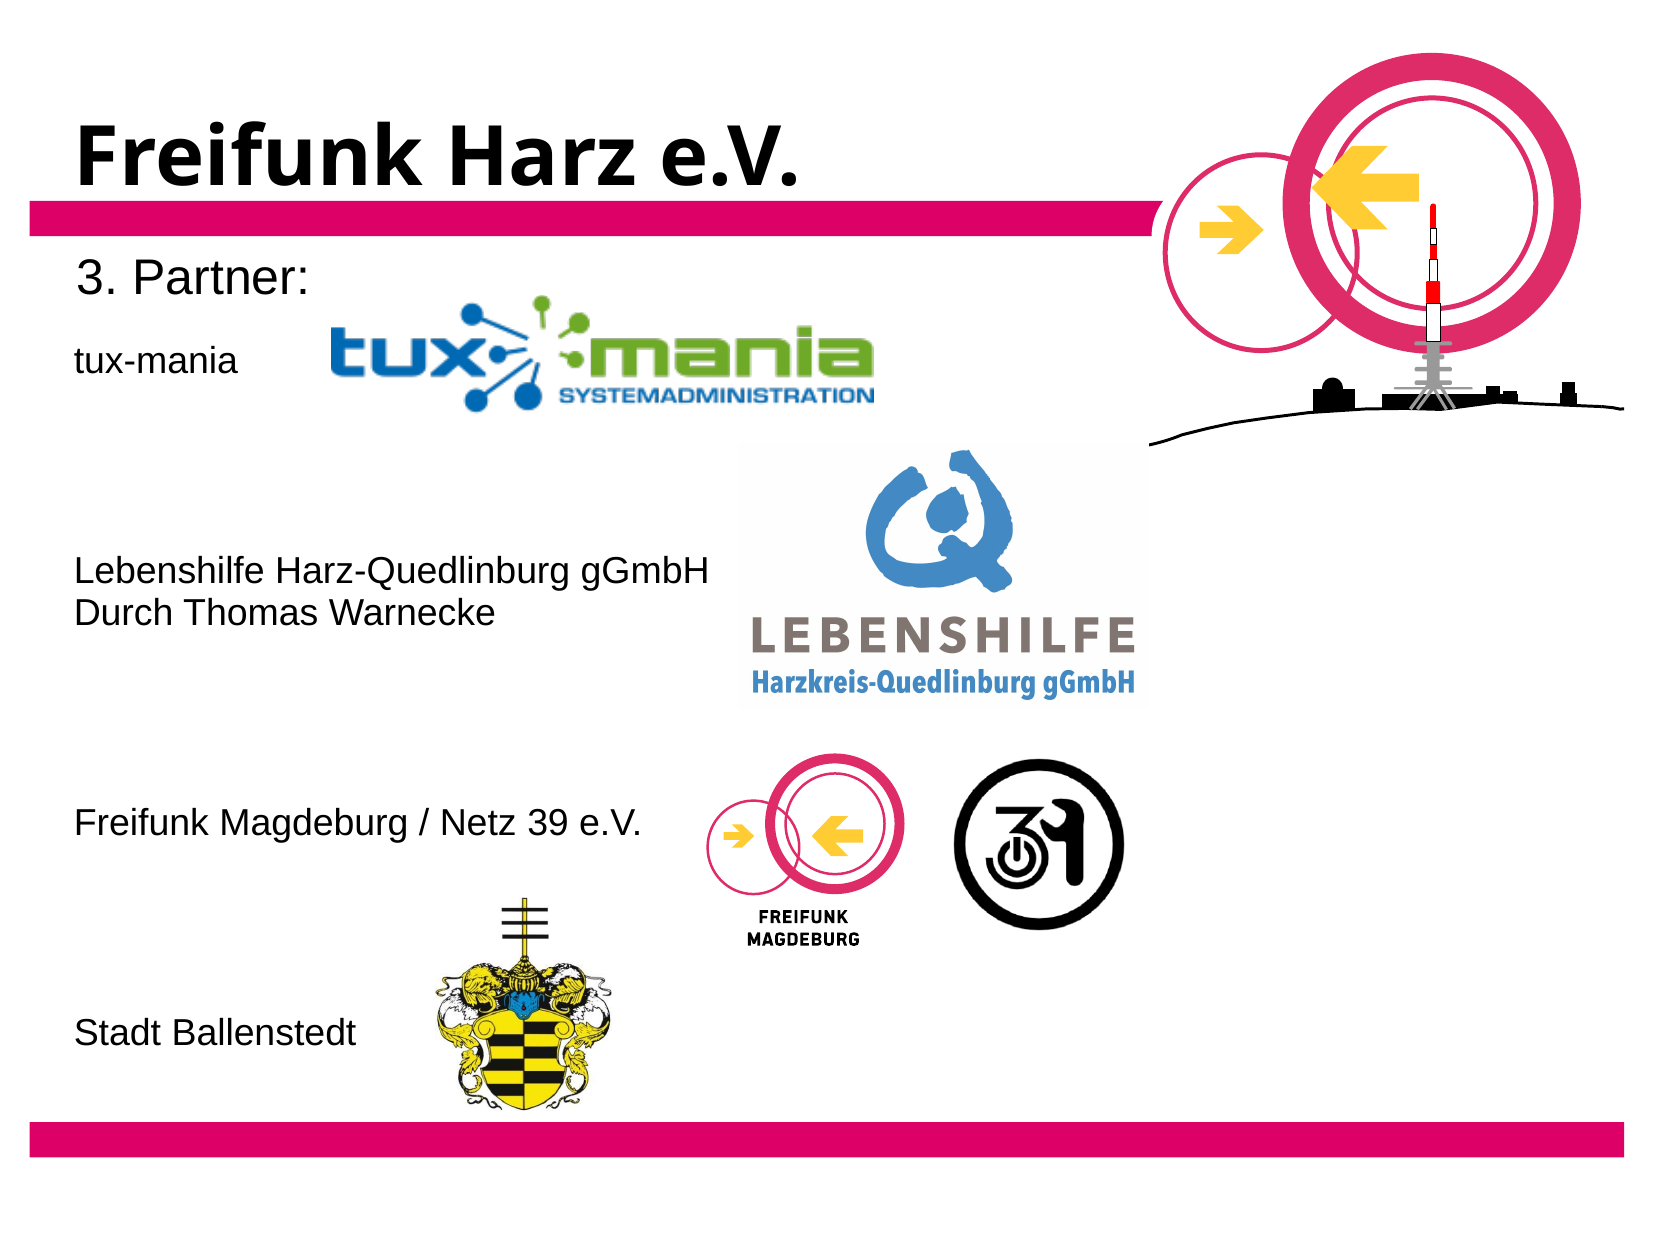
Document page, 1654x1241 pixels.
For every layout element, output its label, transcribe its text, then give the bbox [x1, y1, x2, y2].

picture [950, 755, 1128, 934]
text_box tux-mania Lebenshilfe Harz-Quedlinburg gGmbH Durch Thomas Warnecke Freifunk Magdeburg / Netz 39 e.V. Stadt Ballenstedt [59, 332, 1093, 1105]
picture [331, 295, 874, 414]
picture [685, 726, 922, 963]
picture [435, 897, 612, 1111]
picture [738, 442, 1149, 709]
subtitle 3. Partner: [76, 218, 697, 332]
